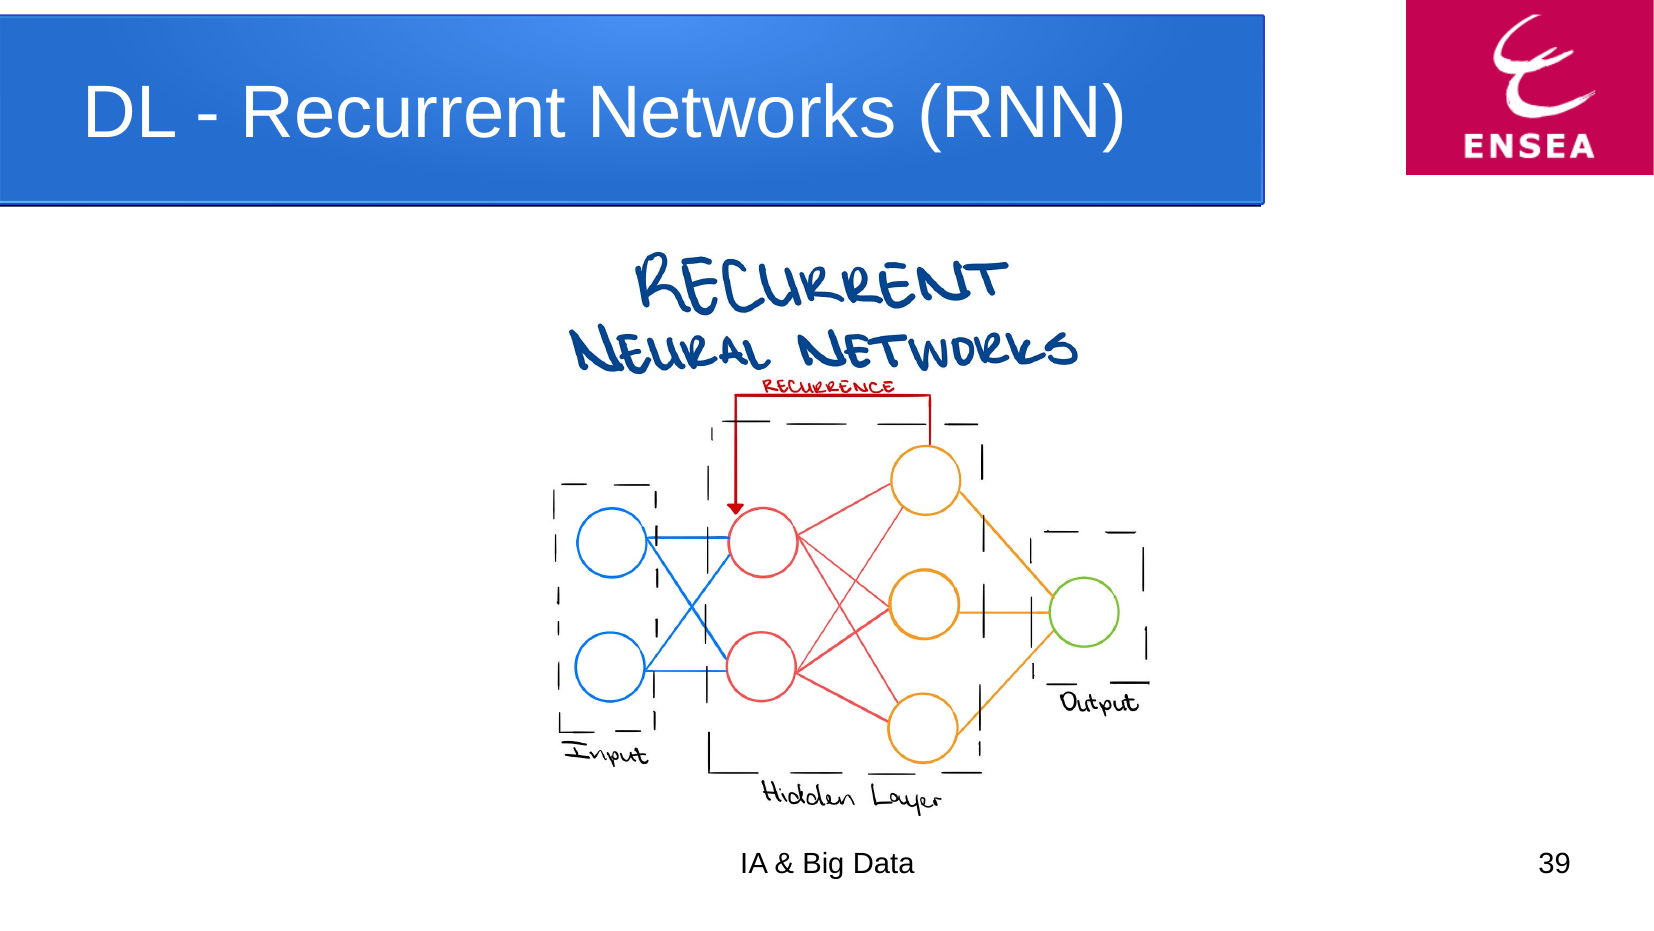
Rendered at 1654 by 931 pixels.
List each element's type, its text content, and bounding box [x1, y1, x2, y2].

title DL - Recurrent Networks (RNN) [82, 35, 1235, 189]
picture [484, 236, 1241, 816]
picture [1406, 0, 1654, 175]
